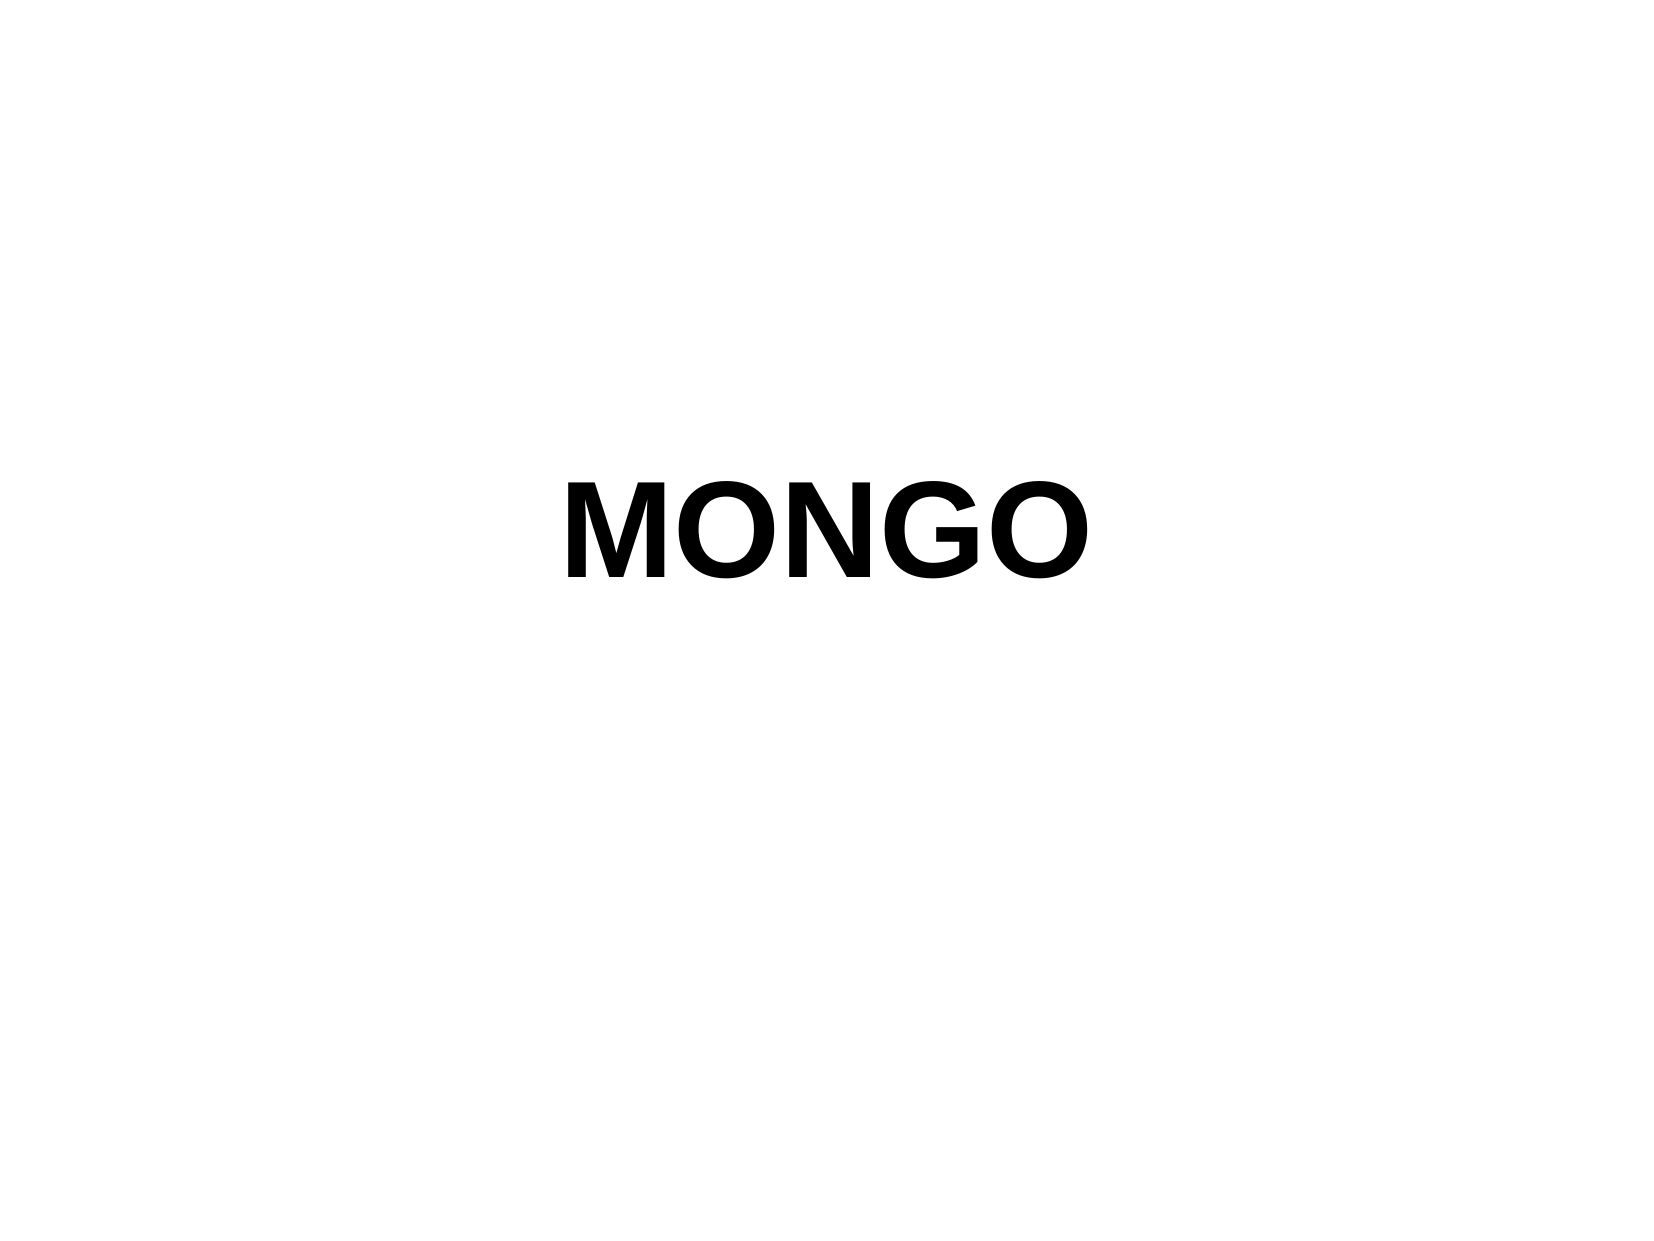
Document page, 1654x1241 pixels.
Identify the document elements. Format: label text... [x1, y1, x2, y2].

subtitle MONGO [82, 49, 1571, 1010]
